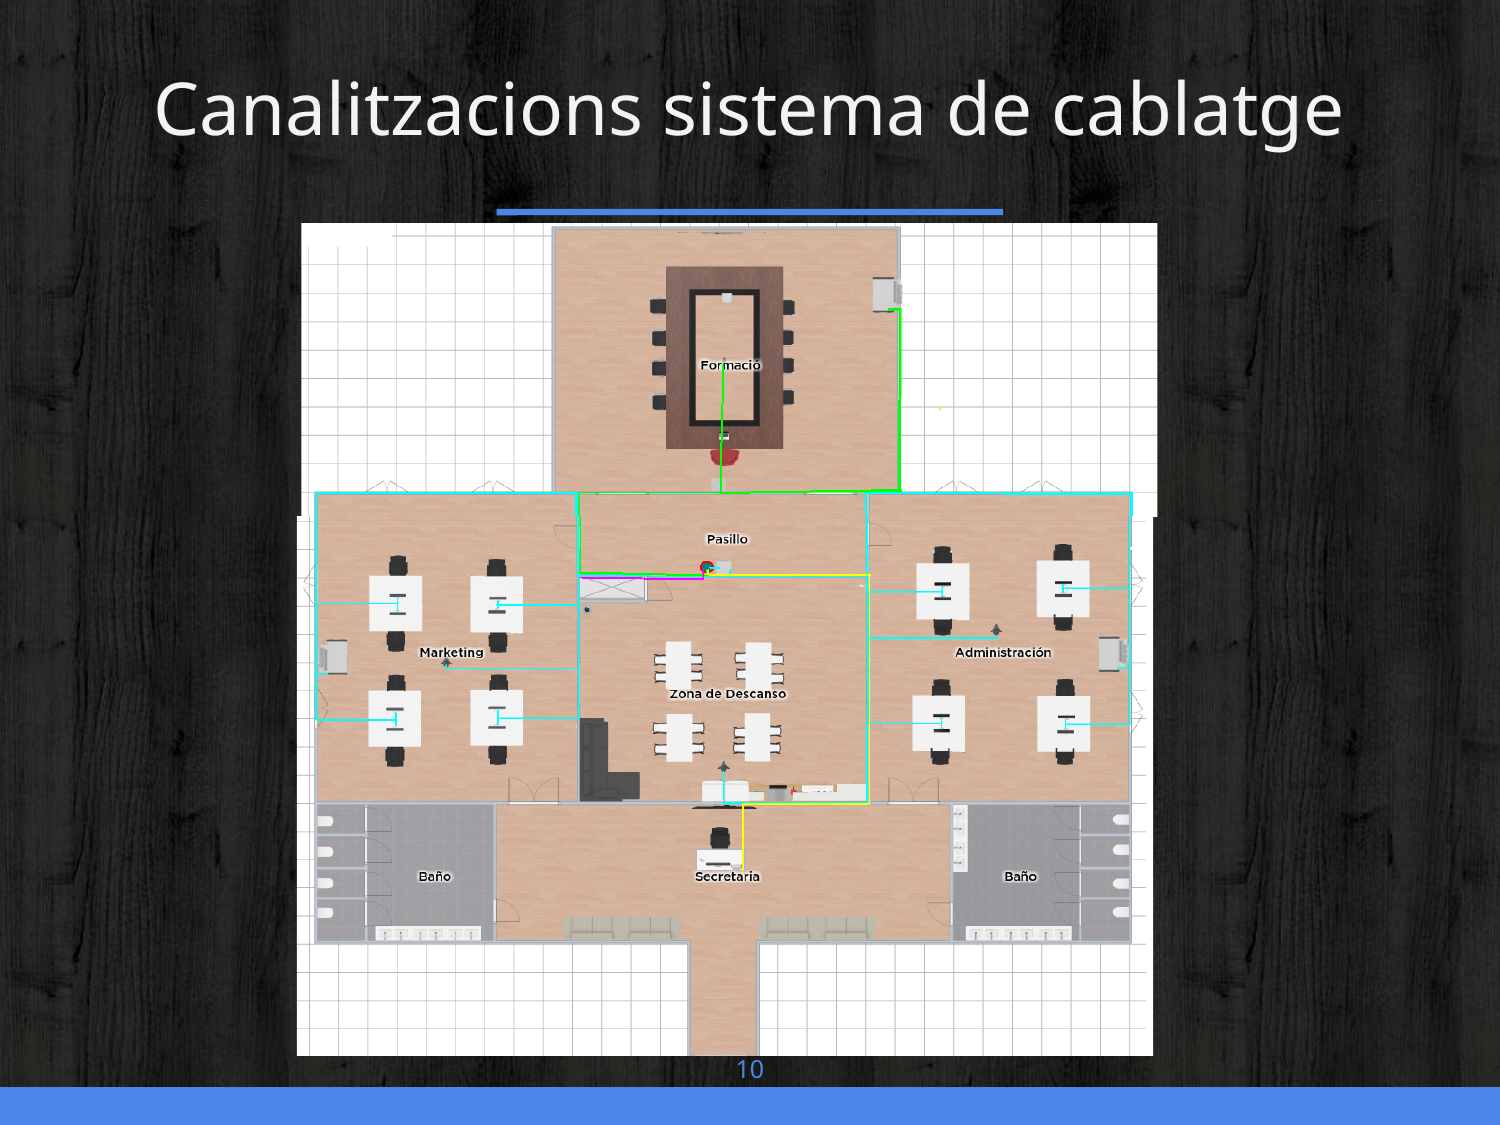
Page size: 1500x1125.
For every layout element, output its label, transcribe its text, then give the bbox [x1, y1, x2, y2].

slide_number 10 [705, 1056, 795, 1087]
title Canalitzacions sistema de cablatge [75, 0, 1425, 213]
picture [0, 0, 1500, 1087]
text_box [0, 1087, 1500, 1125]
